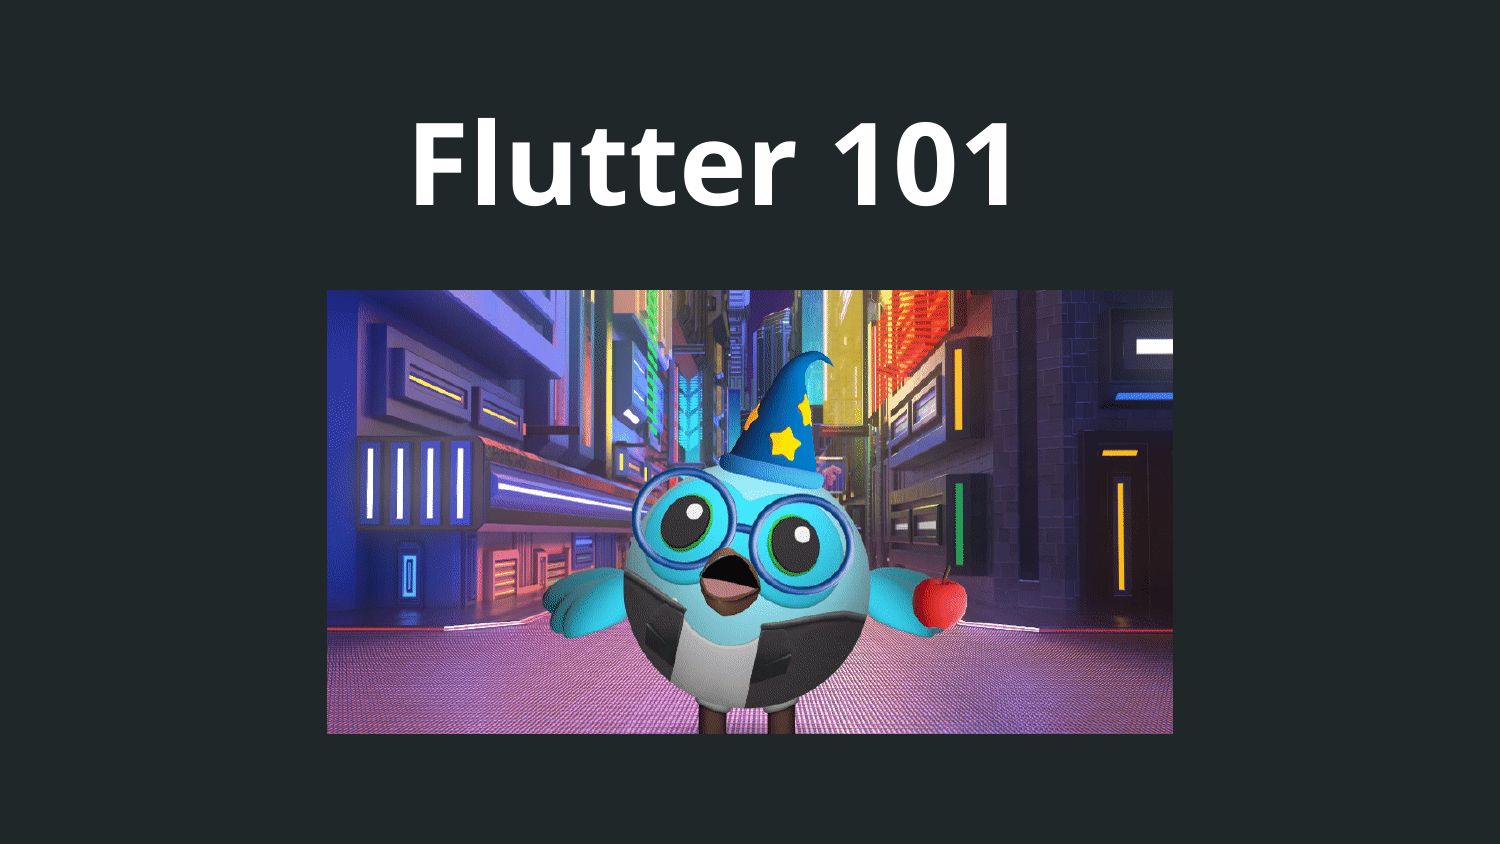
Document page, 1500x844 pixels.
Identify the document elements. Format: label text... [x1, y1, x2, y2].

title Flutter 101 [94, 75, 1339, 234]
picture [327, 290, 1173, 734]
